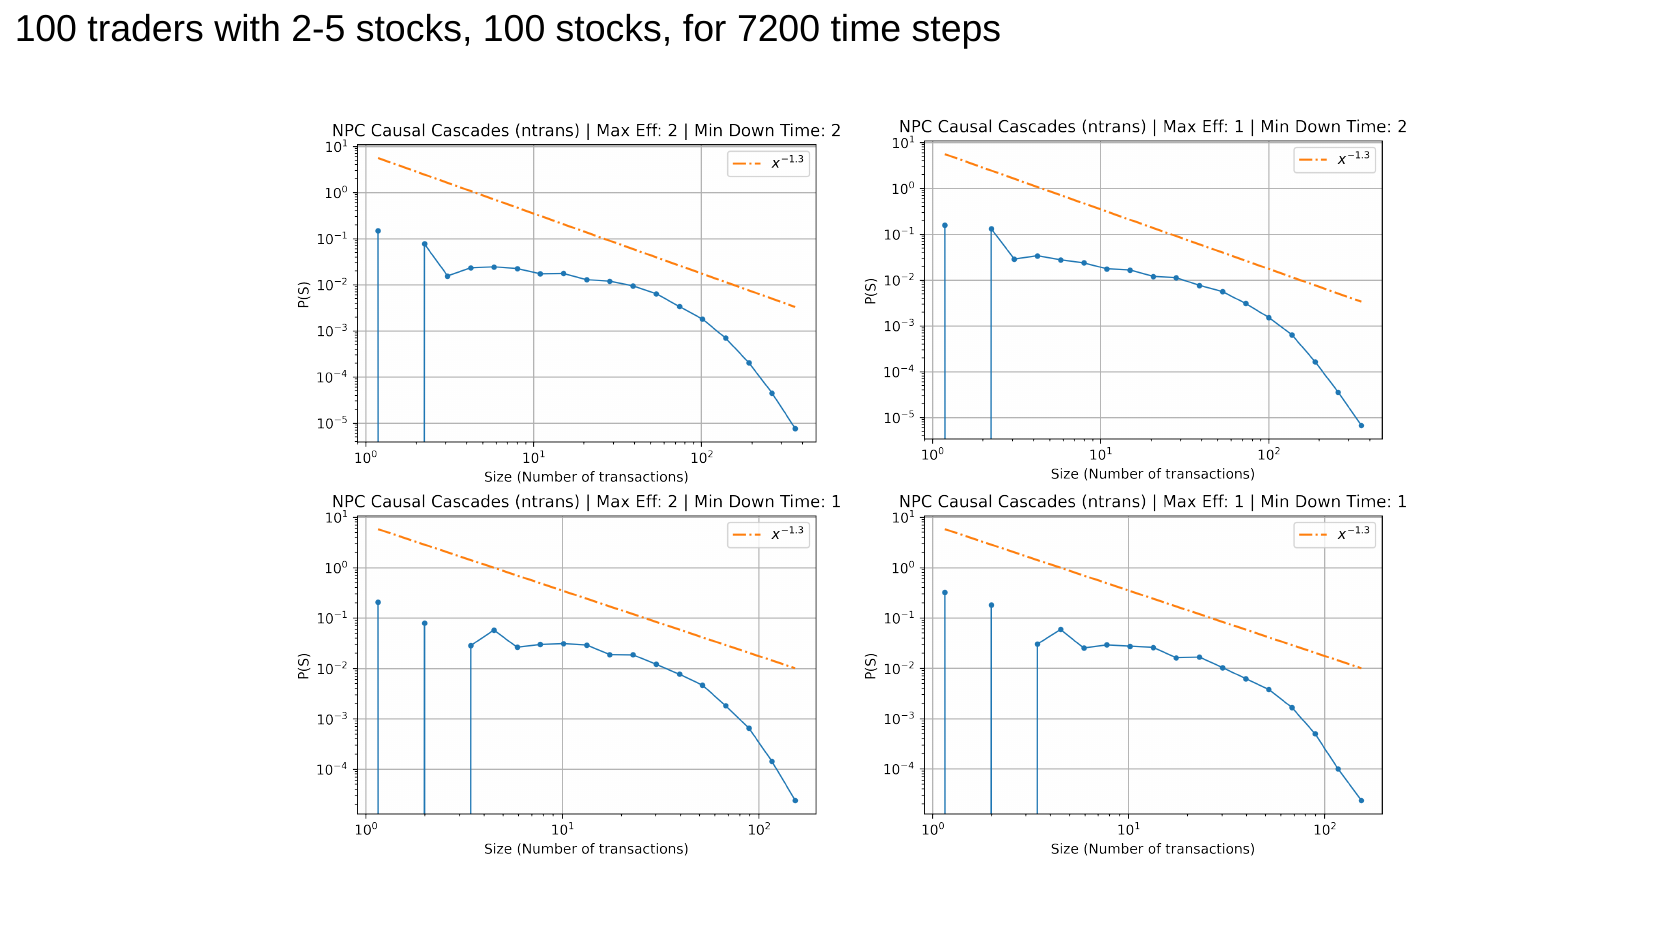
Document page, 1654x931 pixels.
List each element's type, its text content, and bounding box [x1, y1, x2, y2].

text_box 100 traders with 2-5 stocks, 100 stocks, for 7200 time steps [0, 0, 1038, 57]
picture [283, 93, 1441, 863]
